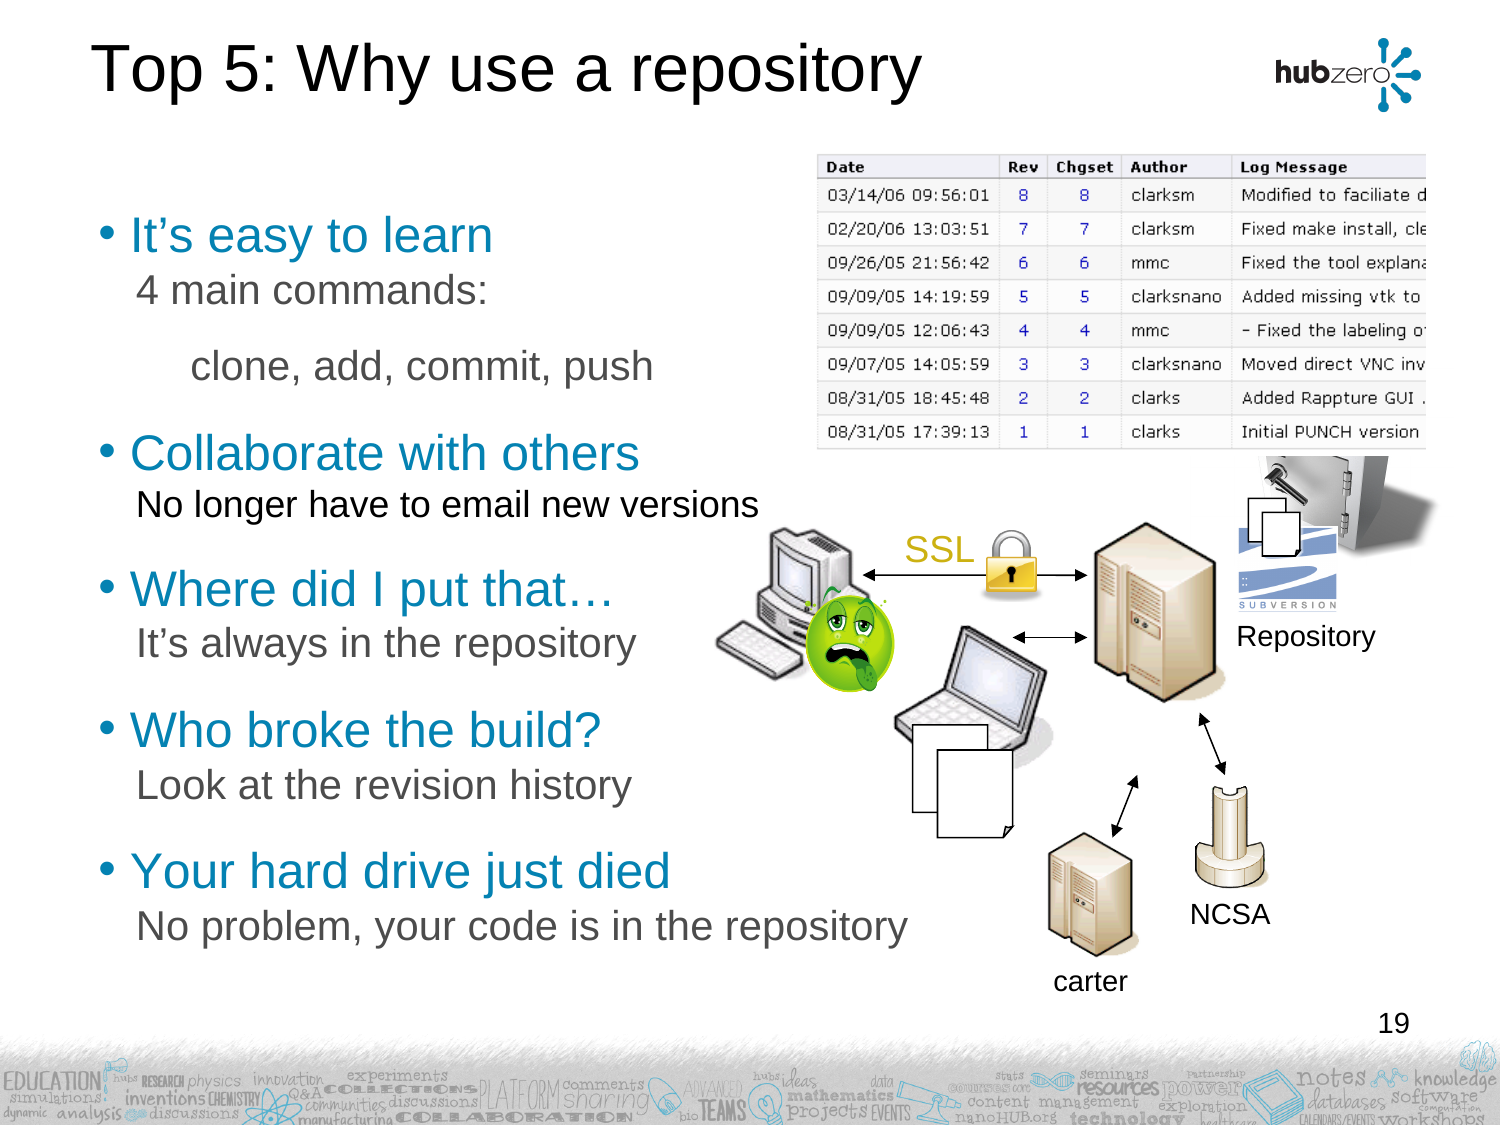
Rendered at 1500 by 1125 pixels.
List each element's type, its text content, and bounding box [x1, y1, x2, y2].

text_box carter [1038, 954, 1144, 1006]
text_box [912, 724, 1013, 838]
text_box NCSA [1175, 887, 1286, 938]
text_box It’s easy to learn 4 main commands: clone, add, commit, push Collaborate with others No longer have to email new versions Where did I put that… It’s always in the repository Who broke the build? Look at the revision history Your hard drive just died No problem, your code is in the repository [83, 194, 925, 1007]
picture [812, 149, 1454, 713]
picture [1043, 825, 1151, 964]
text_box <number> [1074, 991, 1426, 1052]
text_box SSL [889, 517, 991, 579]
picture [1182, 775, 1279, 887]
picture [712, 512, 1066, 783]
text_box Repository [1221, 609, 1392, 660]
picture [973, 526, 1049, 602]
text_box [1248, 498, 1300, 557]
text_box Top 5: Why use a repository [75, 17, 1426, 205]
picture [0, 1034, 1500, 1125]
